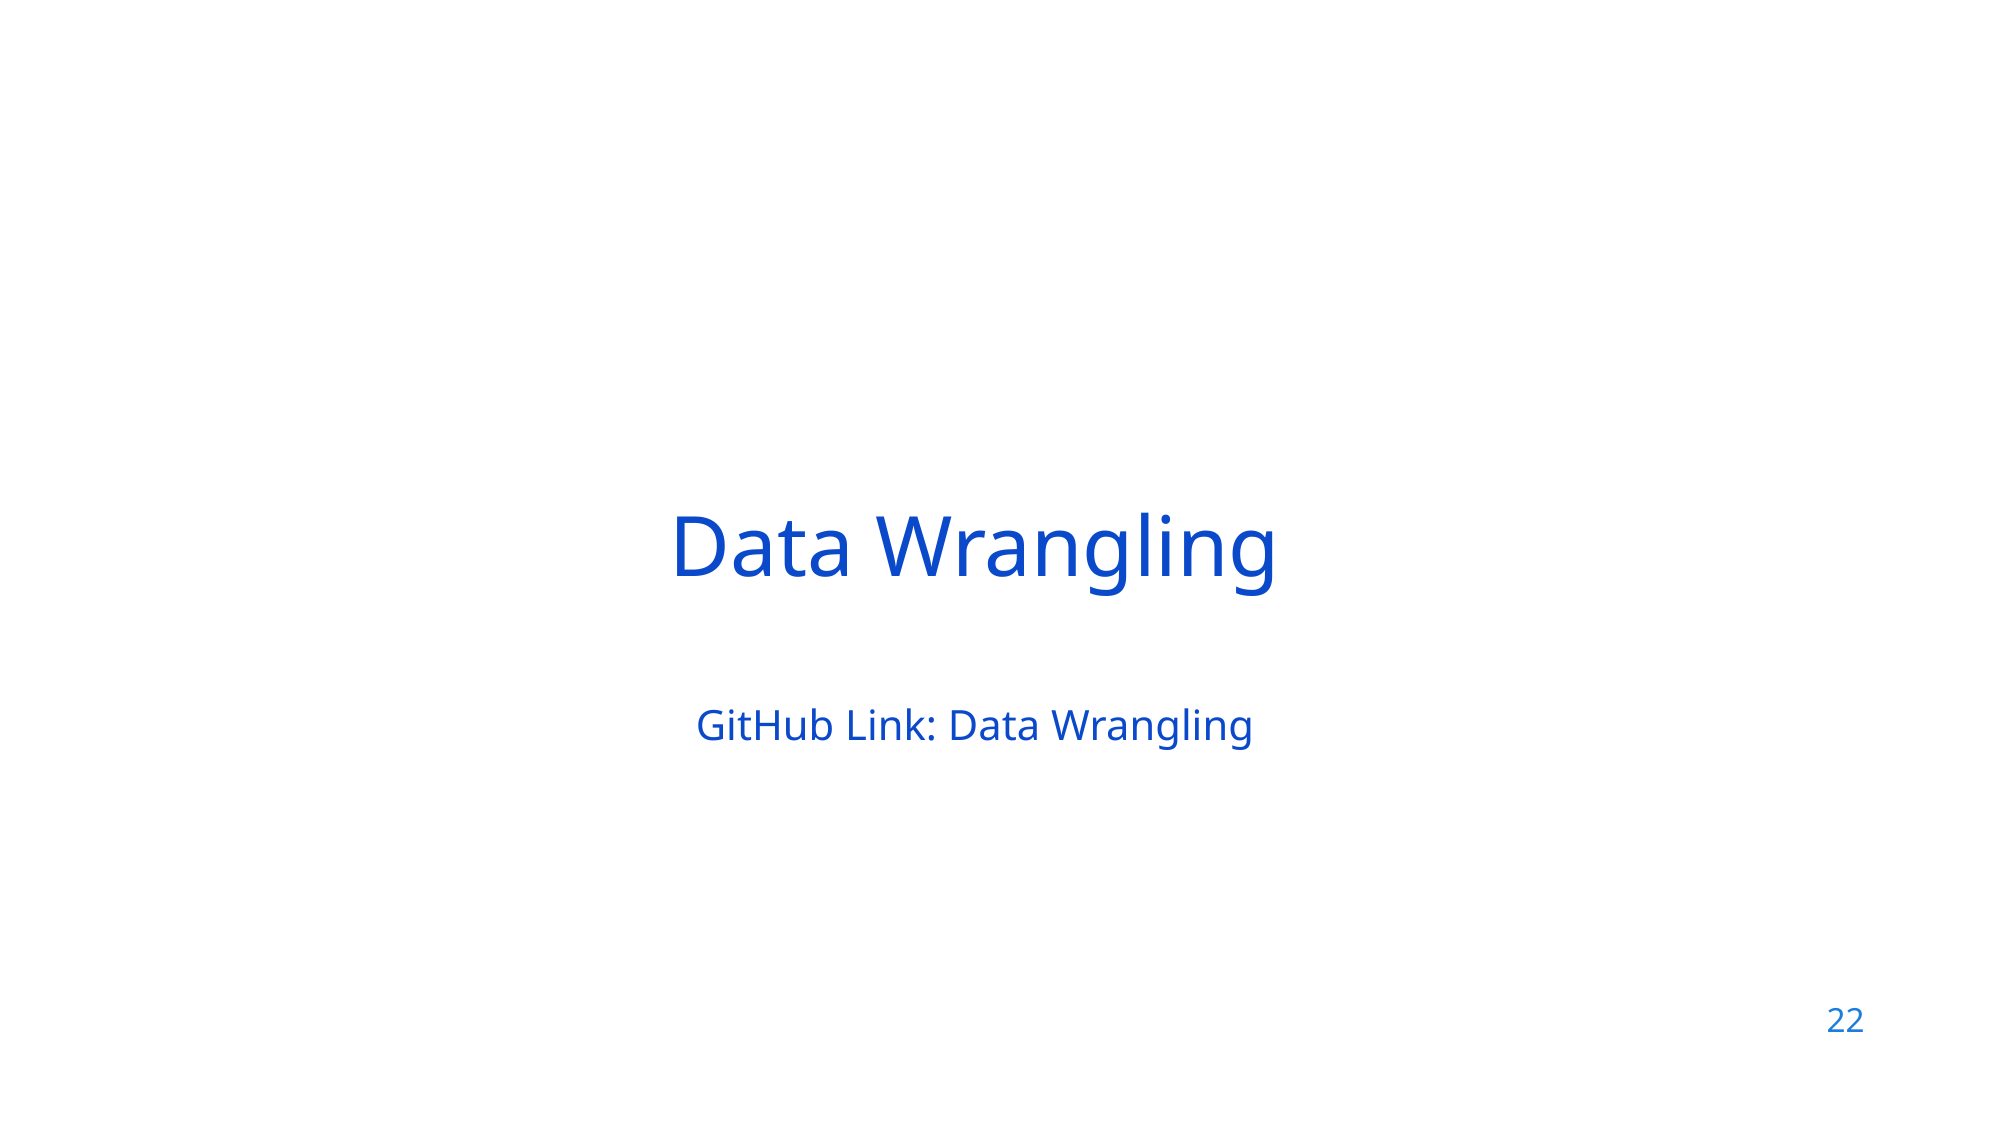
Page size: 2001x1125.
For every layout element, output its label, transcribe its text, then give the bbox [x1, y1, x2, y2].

text_box Data Wrangling GitHub Link: Data Wrangling [225, 487, 1726, 721]
